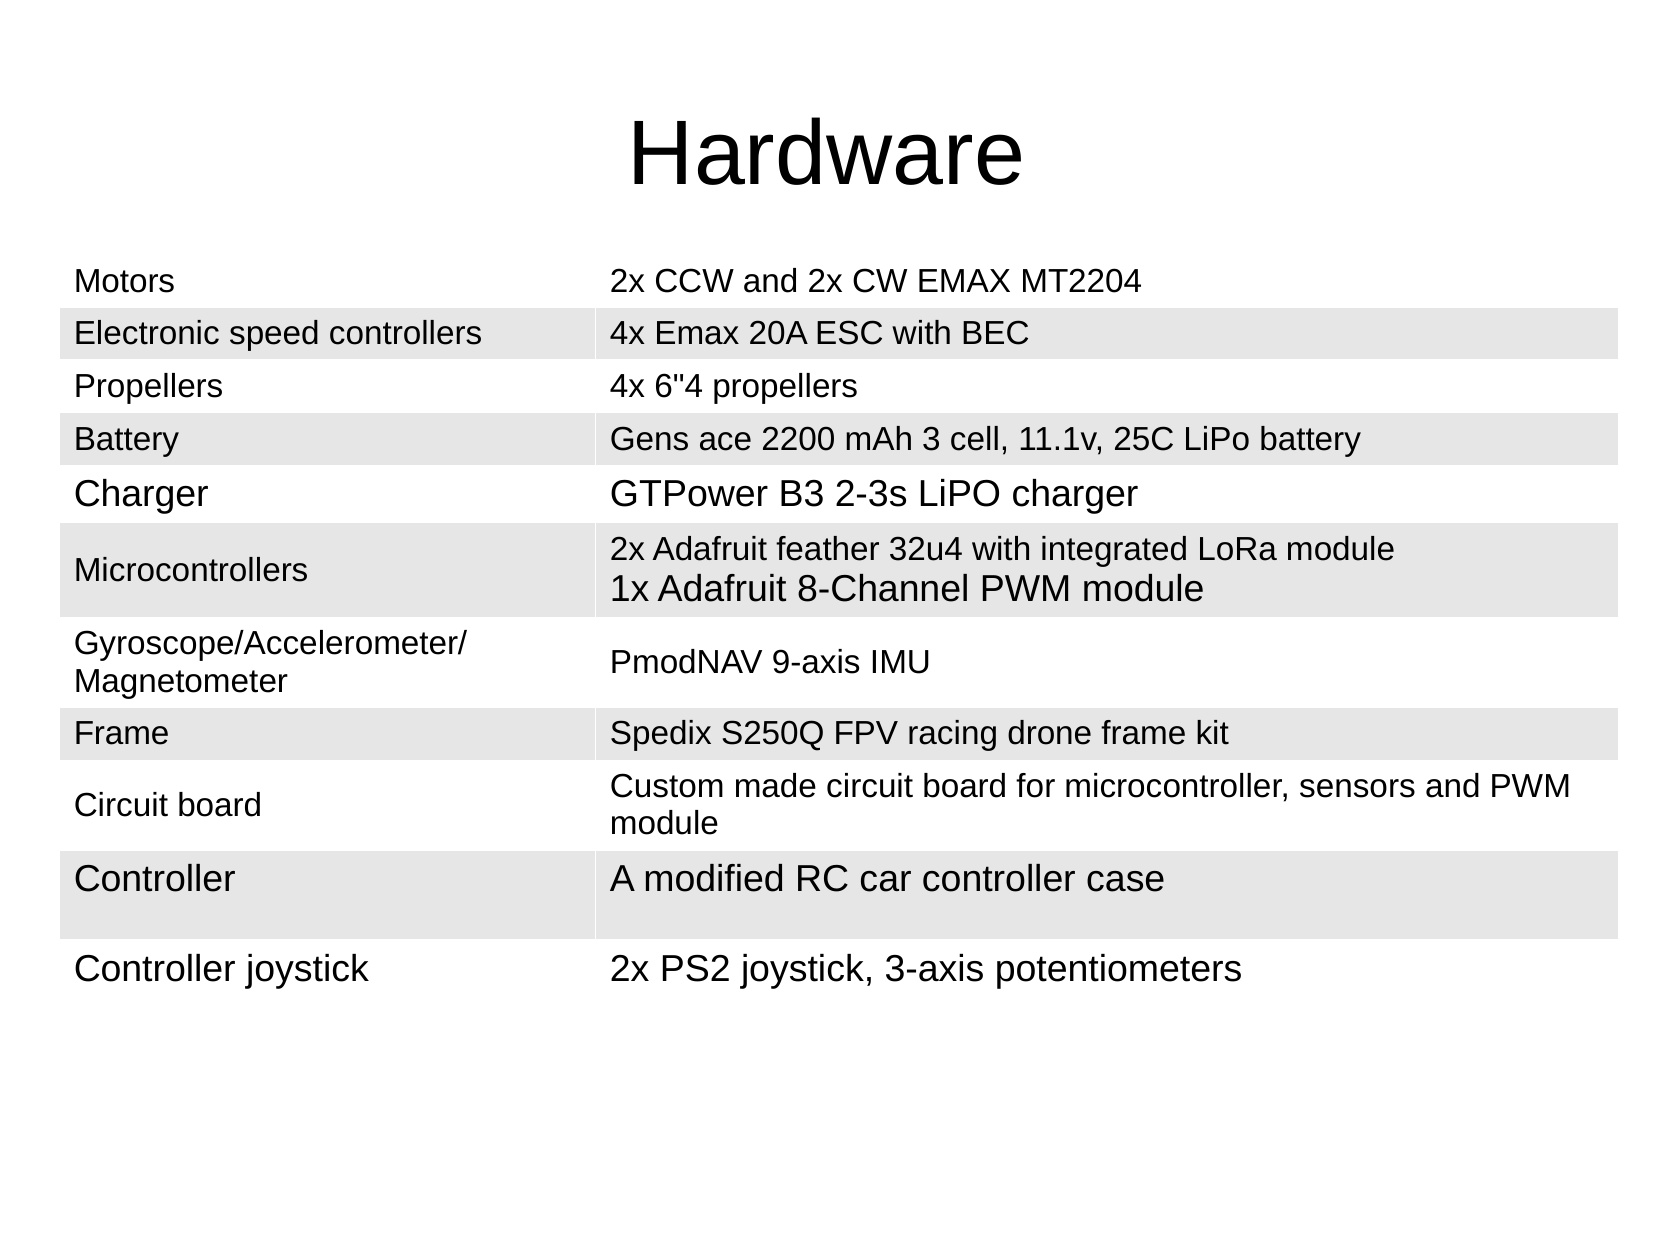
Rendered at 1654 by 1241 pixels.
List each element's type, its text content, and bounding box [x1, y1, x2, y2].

table_cell Circuit board [60, 761, 595, 850]
table_header 2x CCW and 2x CW EMAX MT2204 [596, 255, 1618, 307]
table_cell Controller [60, 851, 595, 939]
table_cell Custom made circuit board for microcontroller, sensors and PWM module [596, 761, 1618, 850]
table_cell Microcontrollers [60, 523, 595, 617]
table_cell PmodNAV 9-axis IMU [596, 618, 1618, 707]
table_cell Electronic speed controllers [60, 308, 595, 359]
table_cell A modified RC car controller case [596, 851, 1618, 939]
table_cell Gyroscope/Accelerometer/ Magnetometer [60, 618, 595, 707]
table_cell Propellers [60, 360, 595, 412]
table_cell Gens ace 2200 mAh 3 cell, 11.1v, 25C LiPo battery [596, 413, 1618, 465]
table_cell 4x Emax 20A ESC with BEC [596, 308, 1618, 359]
table_cell GTPower B3 2-3s LiPO charger [596, 466, 1618, 522]
table_cell Battery [60, 413, 595, 465]
table_header Motors [60, 255, 595, 307]
table_cell Spedix S250Q FPV racing drone frame kit [596, 708, 1618, 760]
table_cell Frame [60, 708, 595, 760]
table_cell Controller joystick [60, 940, 595, 1029]
title Hardware [82, 49, 1571, 254]
table_cell 2x PS2 joystick, 3-axis potentiometers [596, 940, 1618, 1029]
table_cell 4x 6"4 propellers [596, 360, 1618, 412]
table_cell Charger [60, 466, 595, 522]
table_cell 2x Adafruit feather 32u4 with integrated LoRa module 1x Adafruit 8-Channel PWM module [596, 523, 1618, 617]
